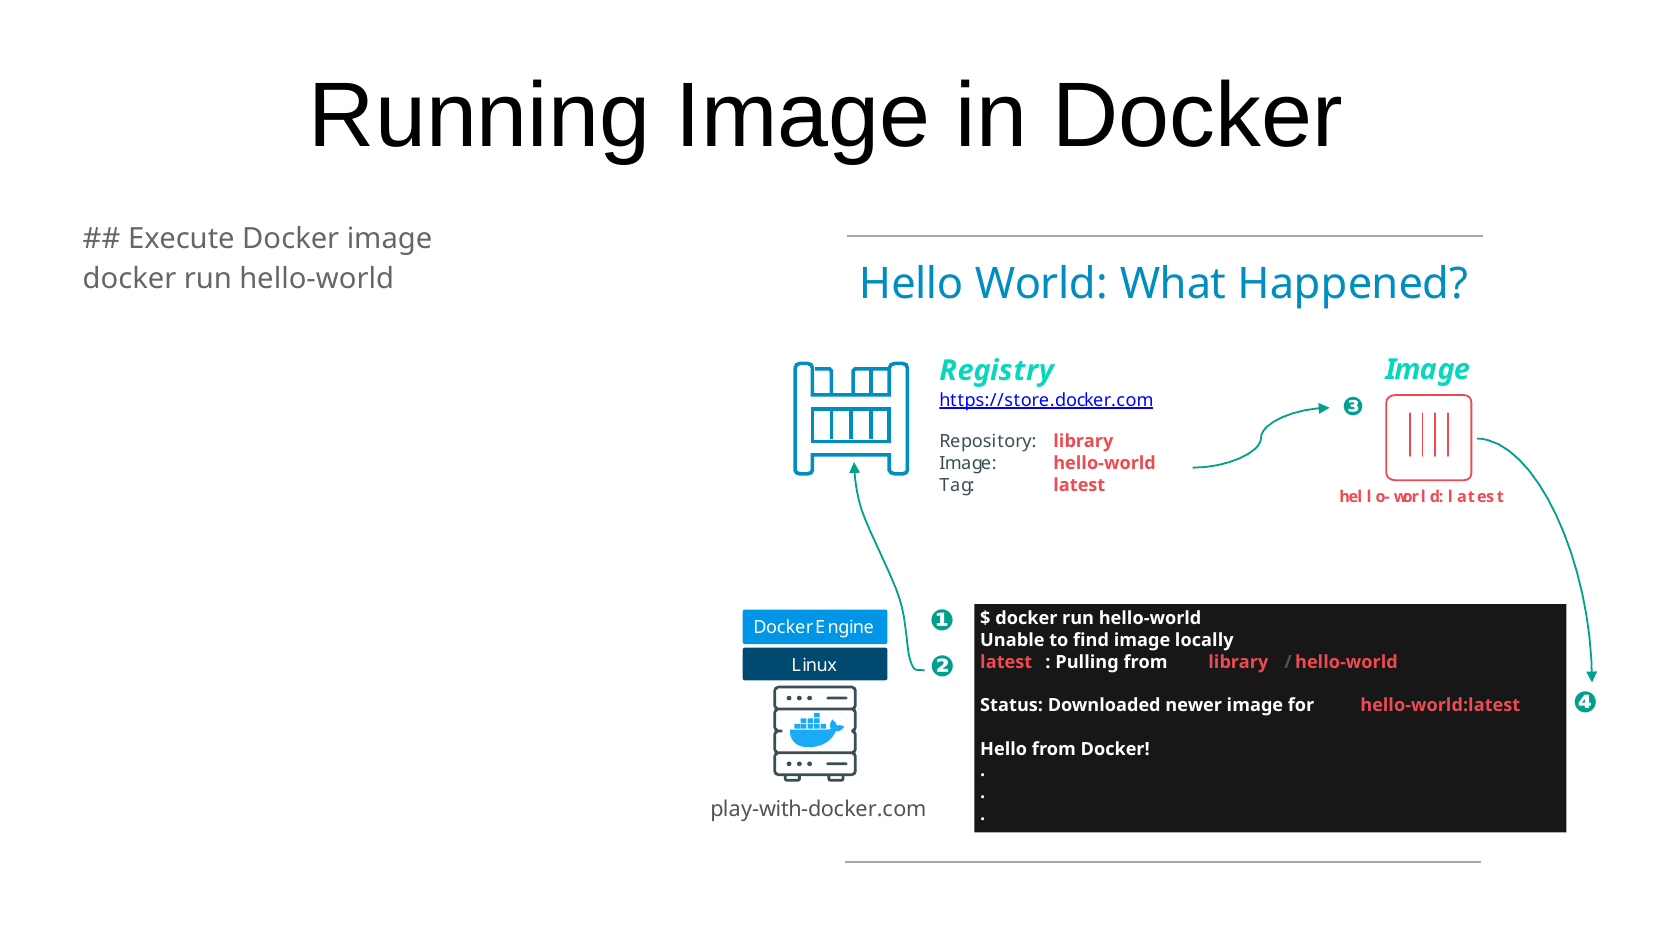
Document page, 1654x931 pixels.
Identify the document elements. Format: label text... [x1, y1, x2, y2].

list ## Execute Docker image docker run hello-world [82, 217, 690, 758]
title Running Image in Docker [82, 37, 1571, 193]
picture [690, 195, 1636, 898]
